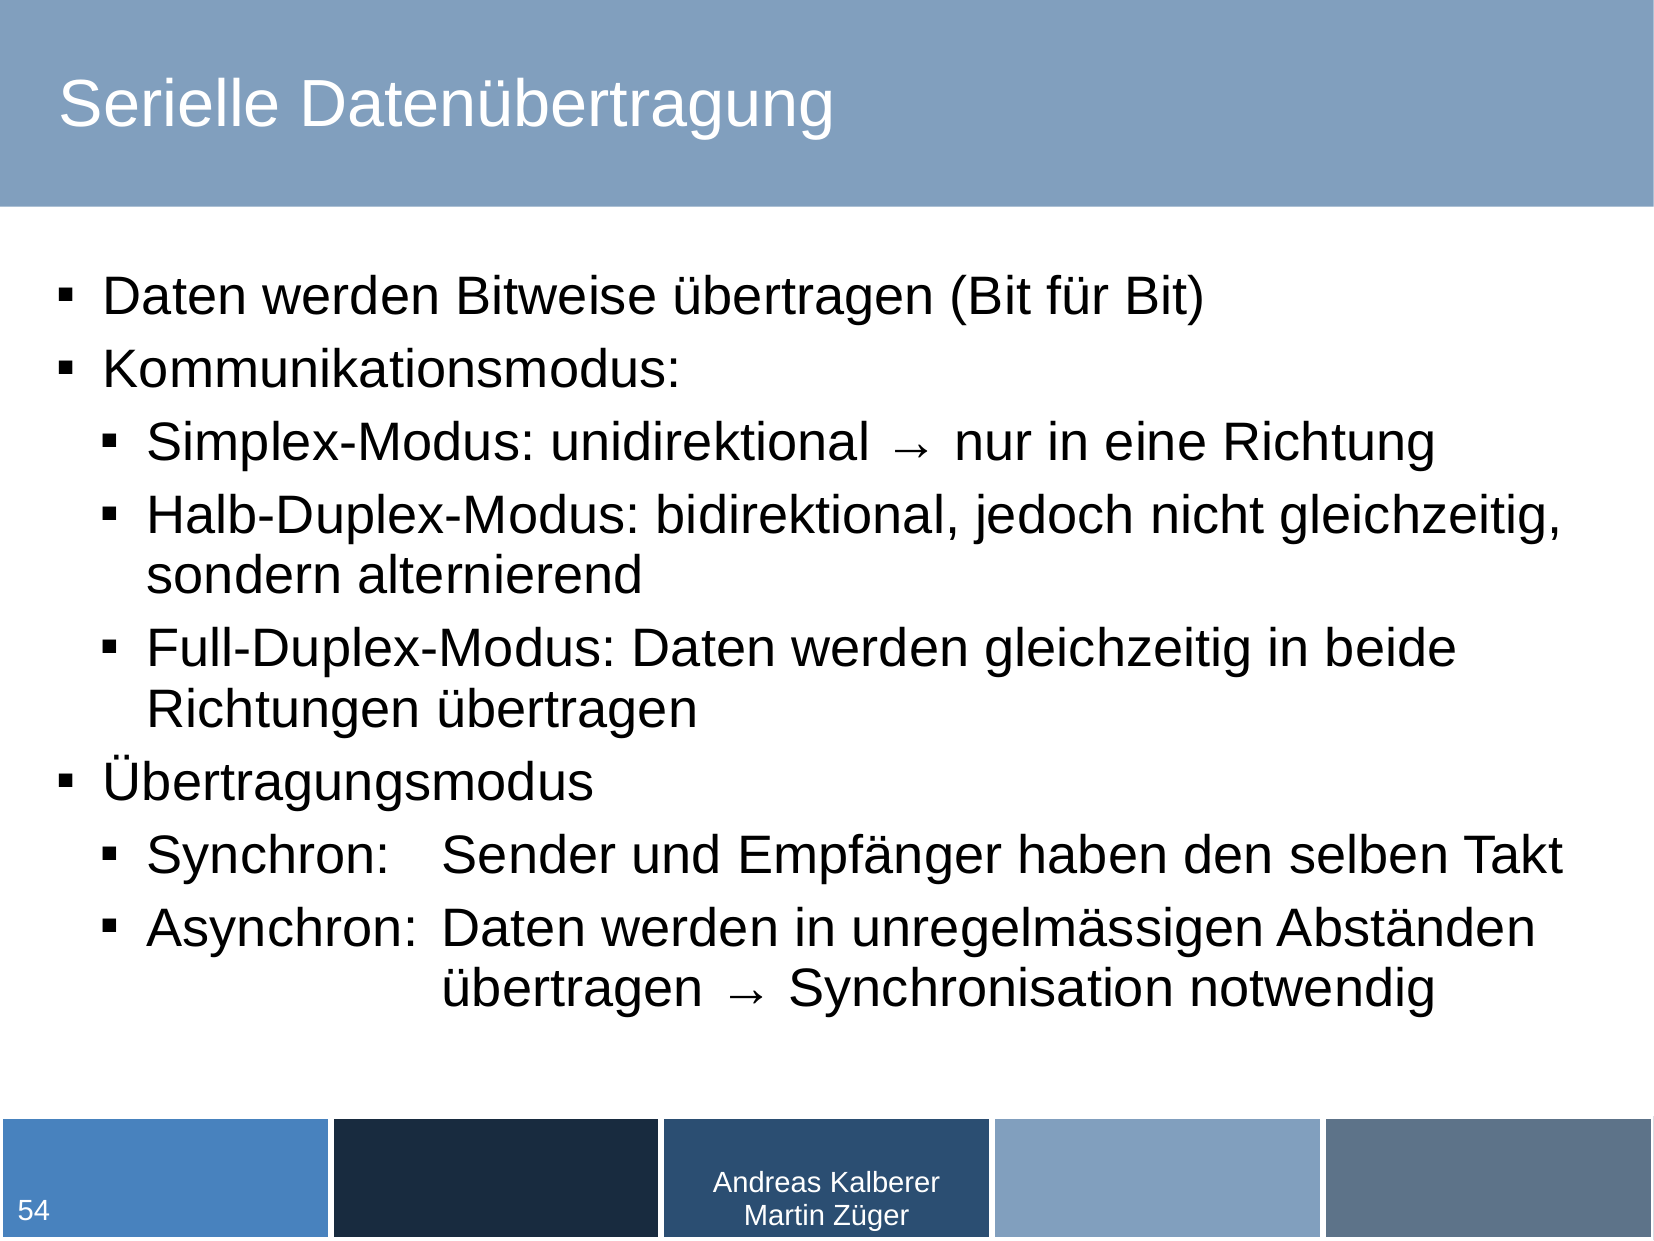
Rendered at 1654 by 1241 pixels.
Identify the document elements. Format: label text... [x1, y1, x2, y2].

list Daten werden Bitweise übertragen (Bit für Bit) Kommunikationsmodus: Simplex-Modus: unidirektional → nur in eine Richtung Halb-Duplex-Modus: bidirektional, jedoch nicht gleichzeitig, sondern alternierend Full-Duplex-Modus: Daten werden gleichzeitig in beide Richtungen übertragen Übertragungsmodus Synchron: Sender und Empfänger haben den selben Takt Asynchron: Daten werden in unregelmässigen Abständen übertragen → Synchronisation notwendig [59, 265, 1595, 1021]
title Serielle Datenübertragung [59, 29, 1595, 178]
